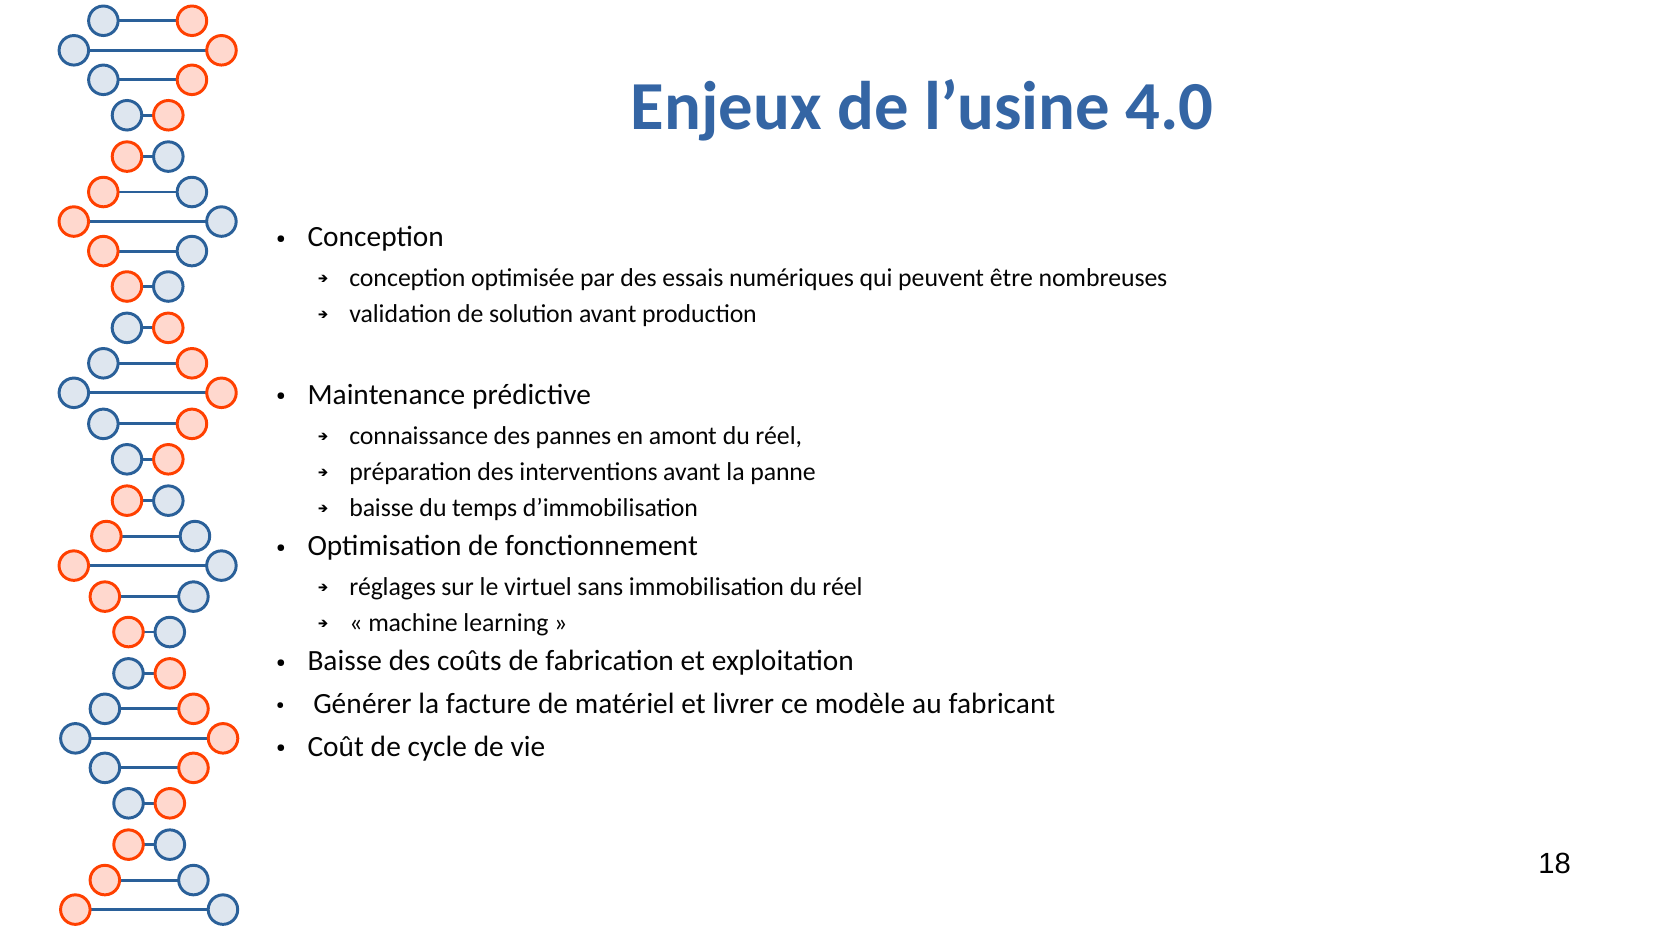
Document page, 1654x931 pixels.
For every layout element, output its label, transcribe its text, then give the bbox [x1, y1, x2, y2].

list Conception conception optimisée par des essais numériques qui peuvent être nombreuses validation de solution avant production Maintenance prédictive connaissance des pannes en amont du réel, préparation des interventions avant la panne baisse du temps d’immobilisation Optimisation de fonctionnement réglages sur le virtuel sans immobilisation du réel « machine learning » Baisse des coûts de fabrication et exploitation Générer la facture de matériel et livrer ce modèle au fabricant Coût de cycle de vie [265, 224, 1595, 764]
title Enjeux de l’usine 4.0 [265, 35, 1595, 189]
